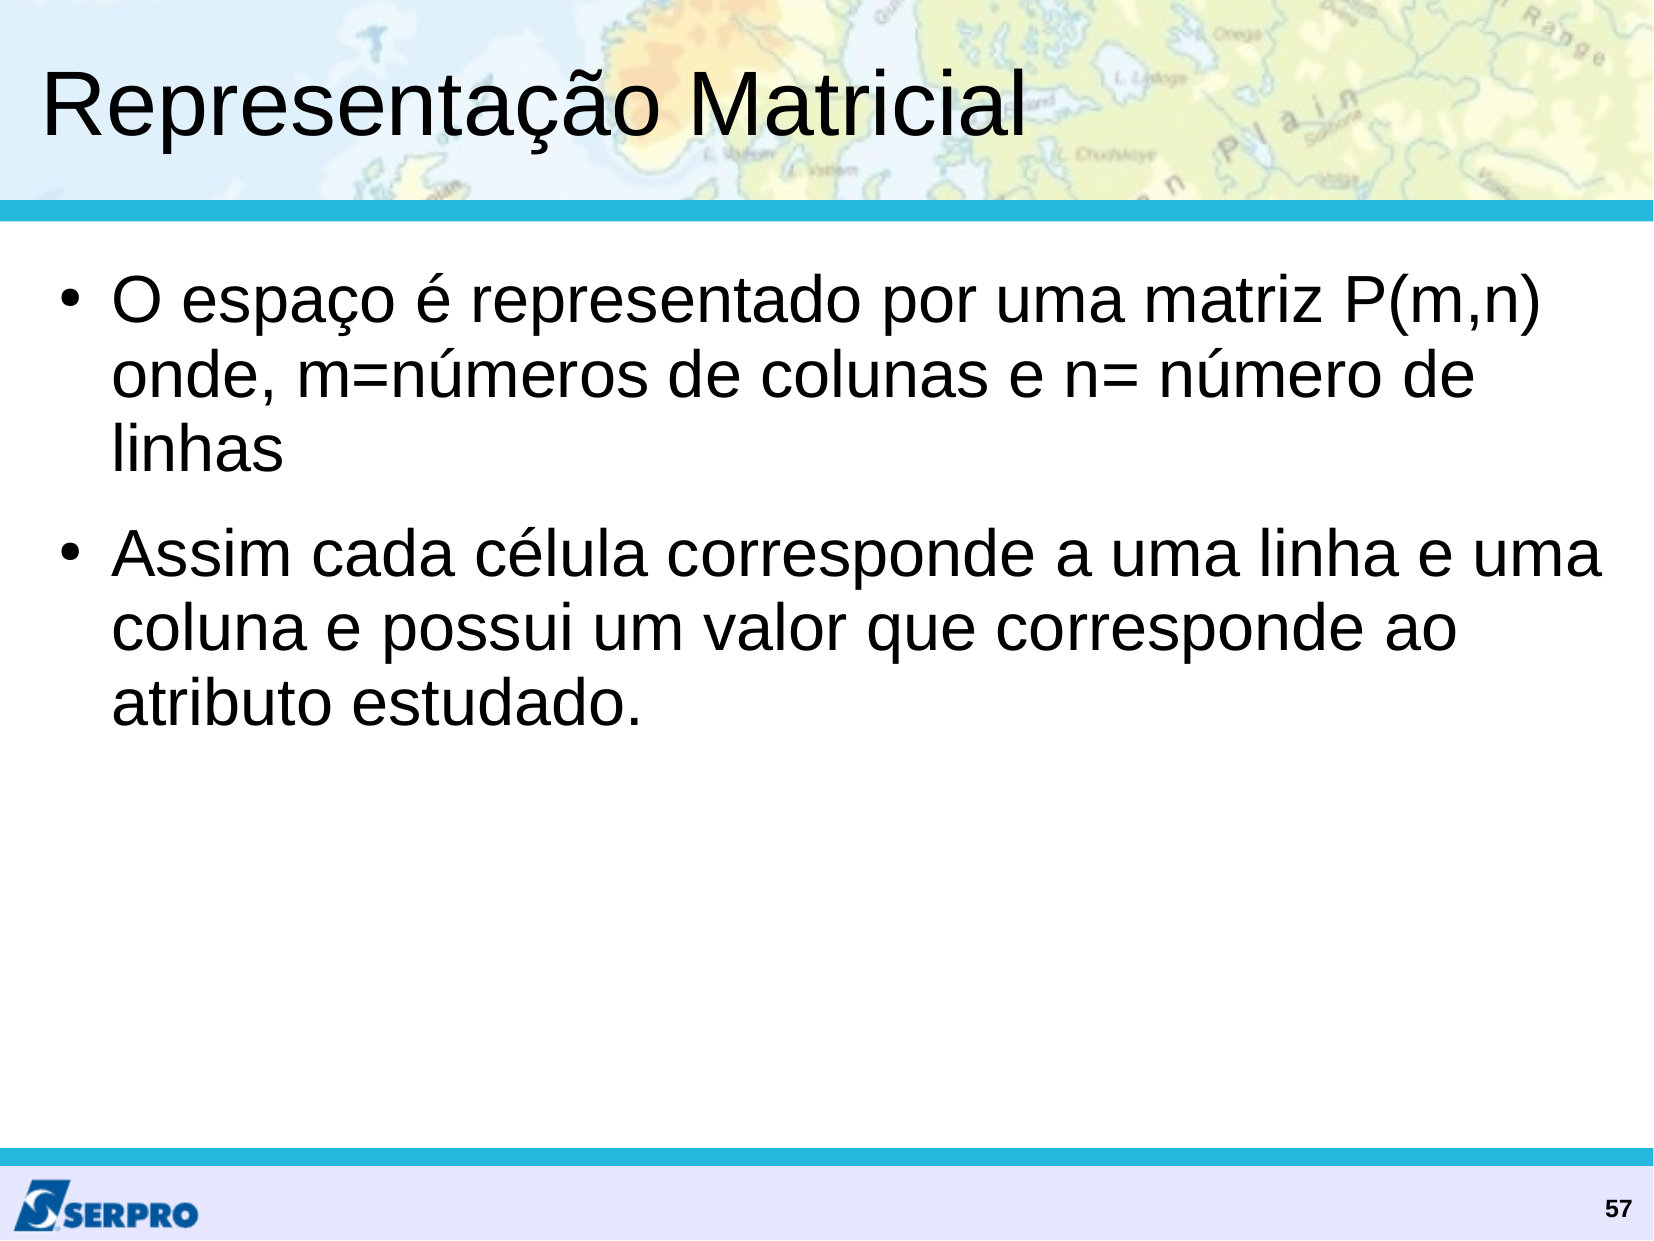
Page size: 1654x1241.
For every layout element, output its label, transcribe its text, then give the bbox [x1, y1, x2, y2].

title Representação Matricial [40, 49, 1614, 159]
picture [10, 1177, 201, 1235]
list O espaço é representado por uma matriz P(m,n) onde, m=números de colunas e n= número de linhas Assim cada célula corresponde a uma linha e uma coluna e possui um valor que corresponde ao atributo estudado. [40, 261, 1616, 1081]
